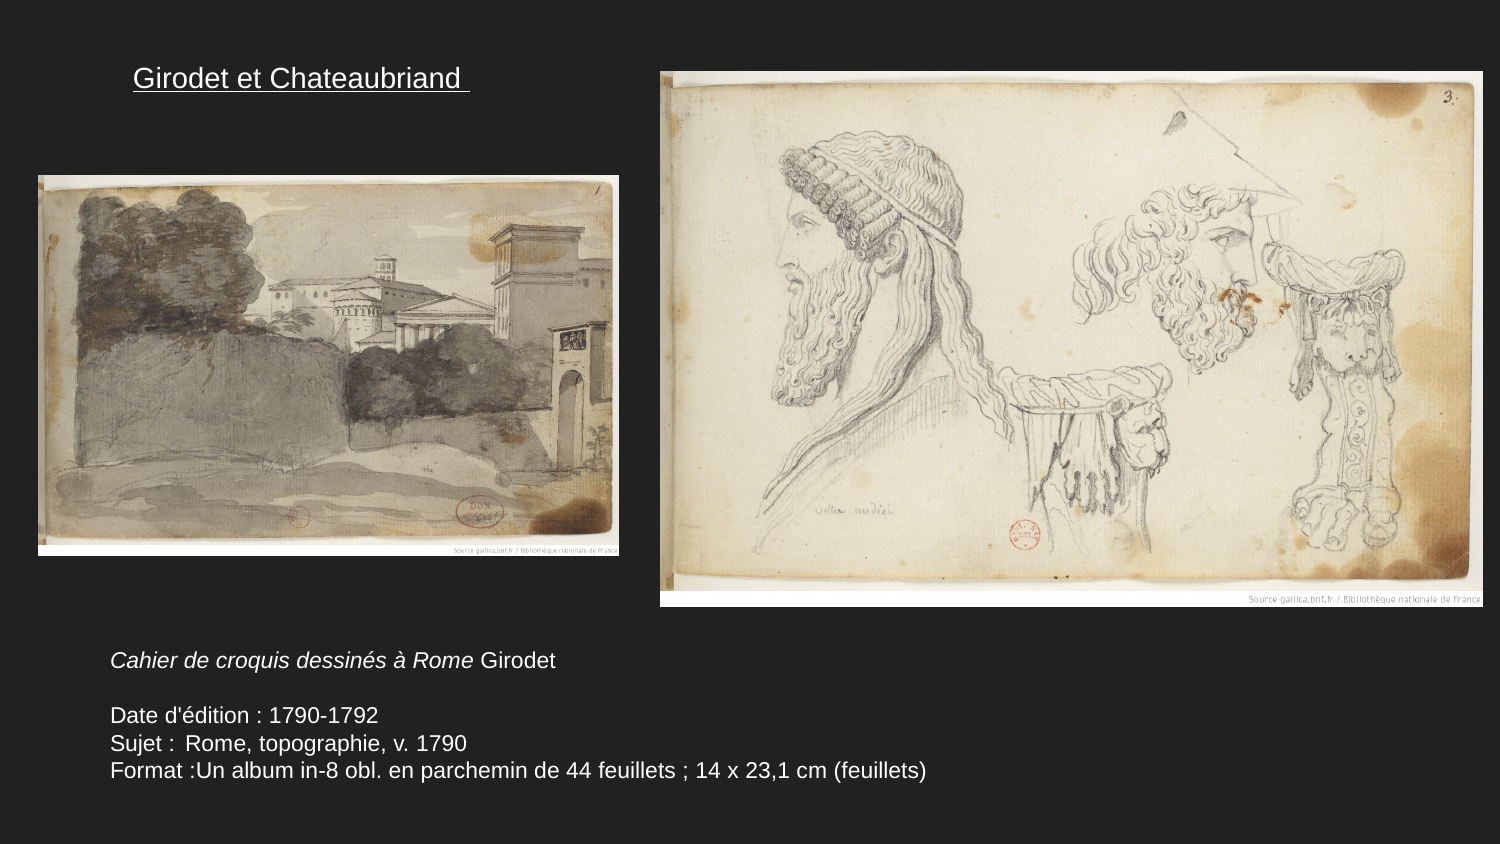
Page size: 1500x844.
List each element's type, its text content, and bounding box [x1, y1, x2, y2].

picture [660, 71, 1483, 607]
picture [38, 175, 619, 556]
list Girodet et Chateaubriand [117, 44, 1323, 143]
text_box Cahier de croquis dessinés à Rome Girodet Date d'édition : 1790-1792 Sujet : Rome, topographie, v. 1790 Format :Un album in-8 obl. en parchemin de 44 feuillets ; 14 x 23,1 cm (feuillets) [94, 630, 1096, 815]
